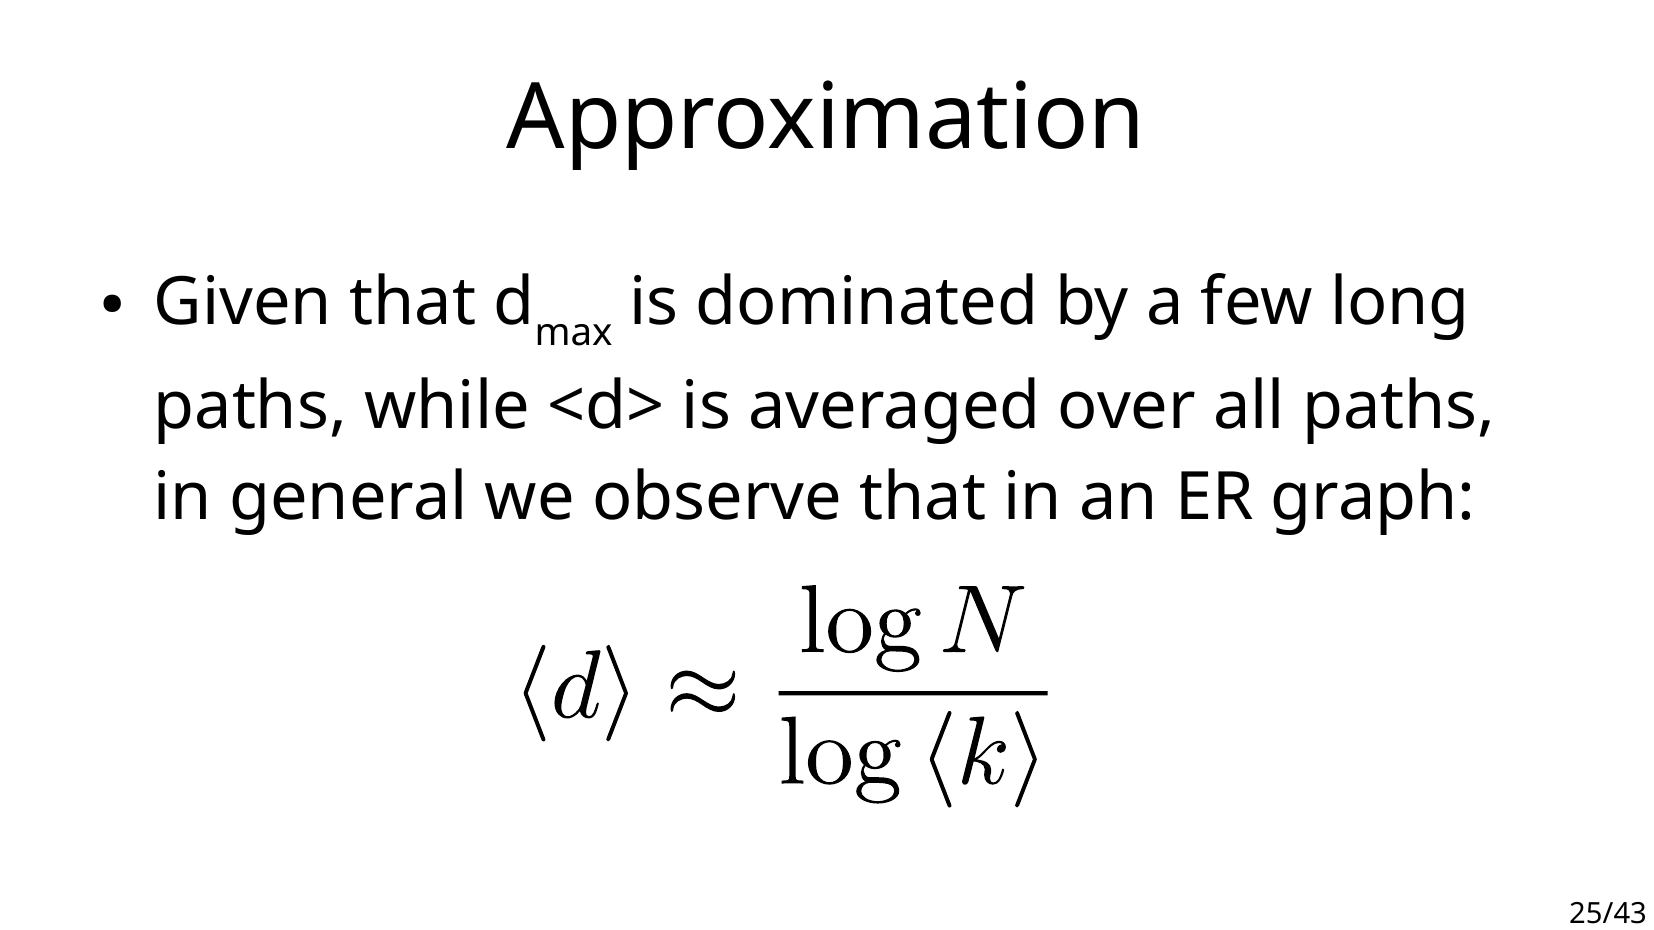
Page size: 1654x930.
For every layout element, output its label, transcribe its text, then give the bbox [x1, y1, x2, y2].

list Given that dmax is dominated by a few long paths, while <d> is averaged over all paths, in general we observe that in an ER graph: [82, 252, 1571, 793]
title Approximation [82, 1, 1571, 225]
text_box [513, 585, 1048, 808]
